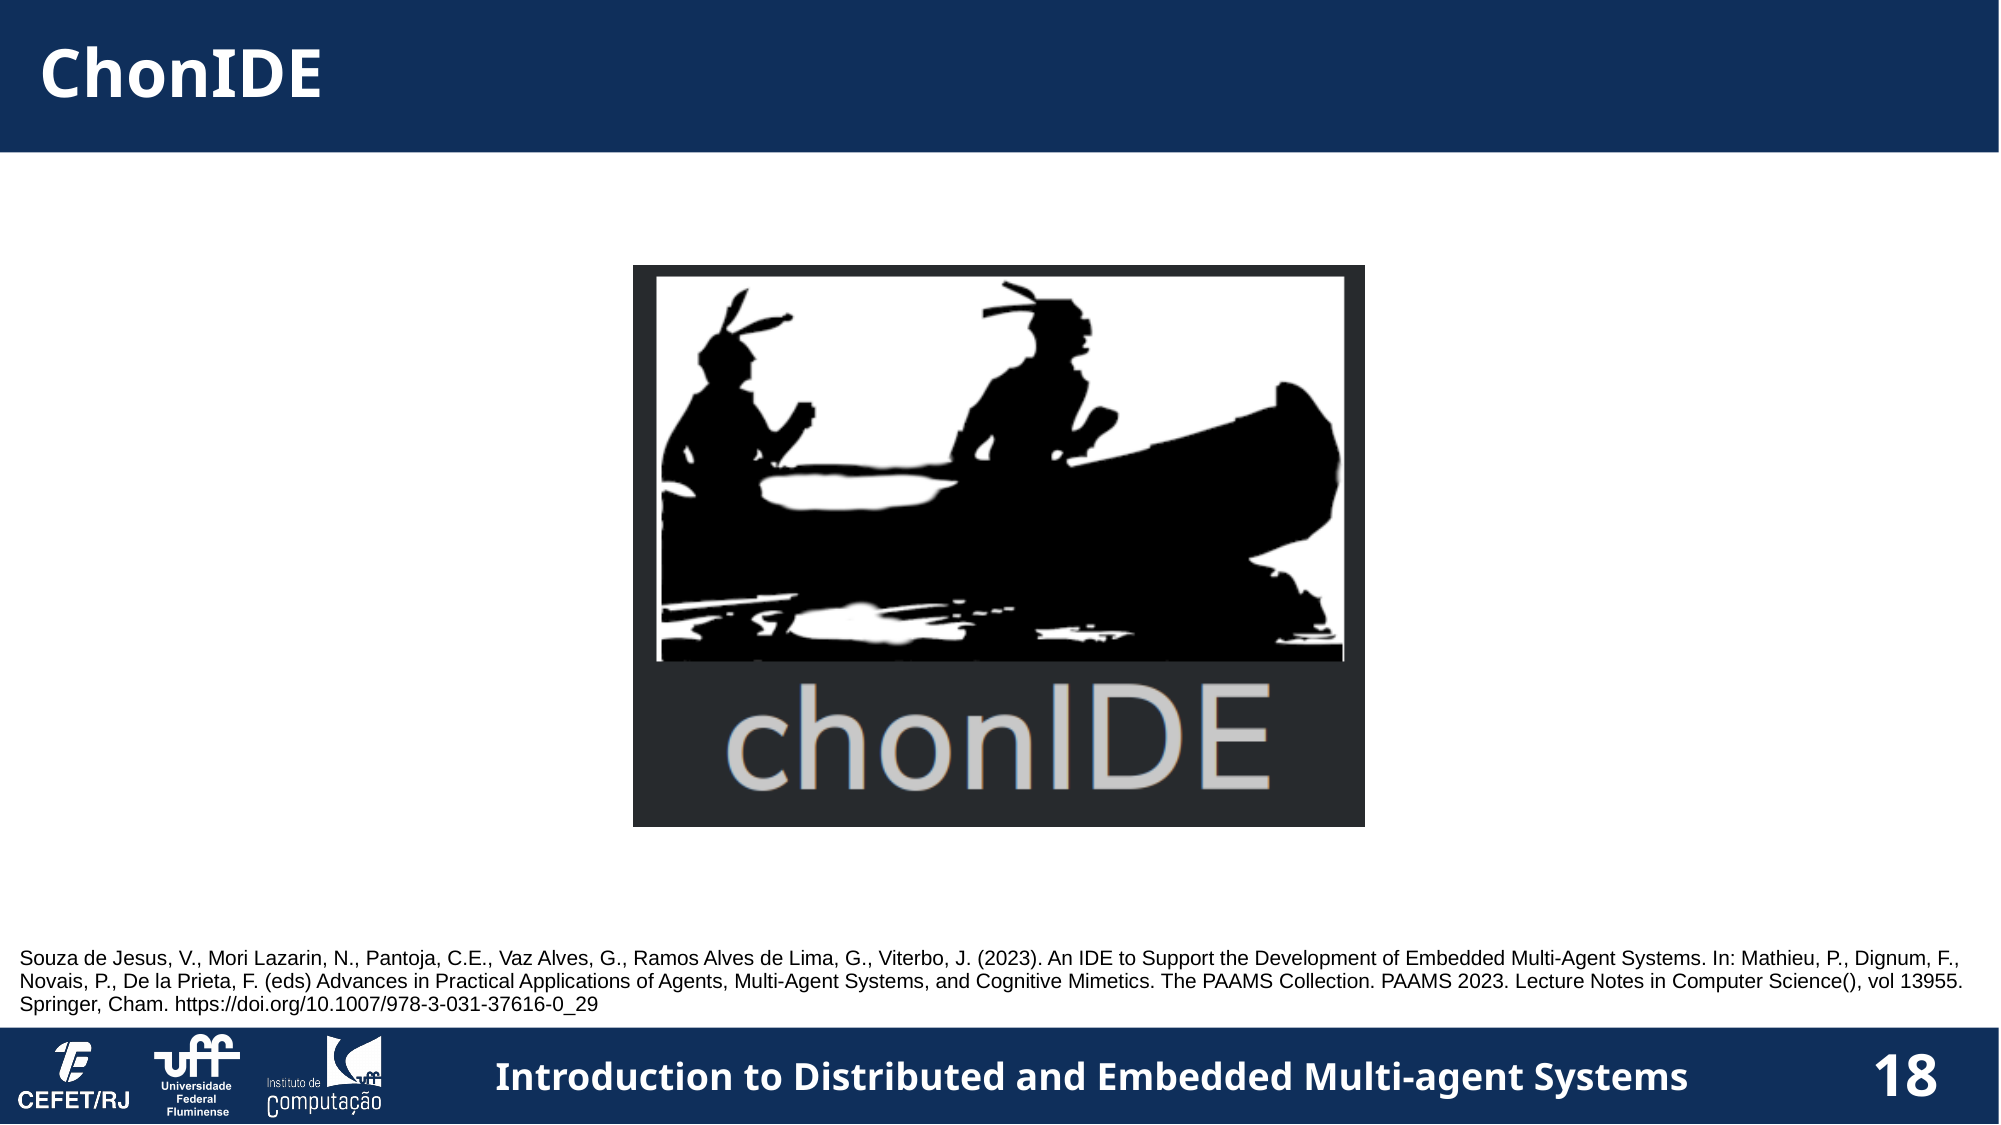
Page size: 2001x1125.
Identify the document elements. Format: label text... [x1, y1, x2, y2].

picture [153, 1033, 241, 1121]
picture [633, 265, 1365, 827]
text_box ChonIDE [25, 23, 1684, 443]
text_box Souza de Jesus, V., Mori Lazarin, N., Pantoja, C.E., Vaz Alves, G., Ramos Alves de Lima, G., Viterbo, J. (2023). An IDE to Support the Development of Embedded Multi-Agent Systems. In: Mathieu, P., Dignum, F., Novais, P., De la Prieta, F. (eds) Advances in Practical Applications of Agents, Multi-Agent Systems, and Cognitive Mimetics. The PAAMS Collection. PAAMS 2023. Lecture Notes in Computer Science(), vol 13955. Springer, Cham. https://doi.org/10.1007/978-3-031-37616-0_29 [4, 938, 1979, 1024]
picture [18, 1024, 129, 1125]
picture [265, 1033, 383, 1118]
